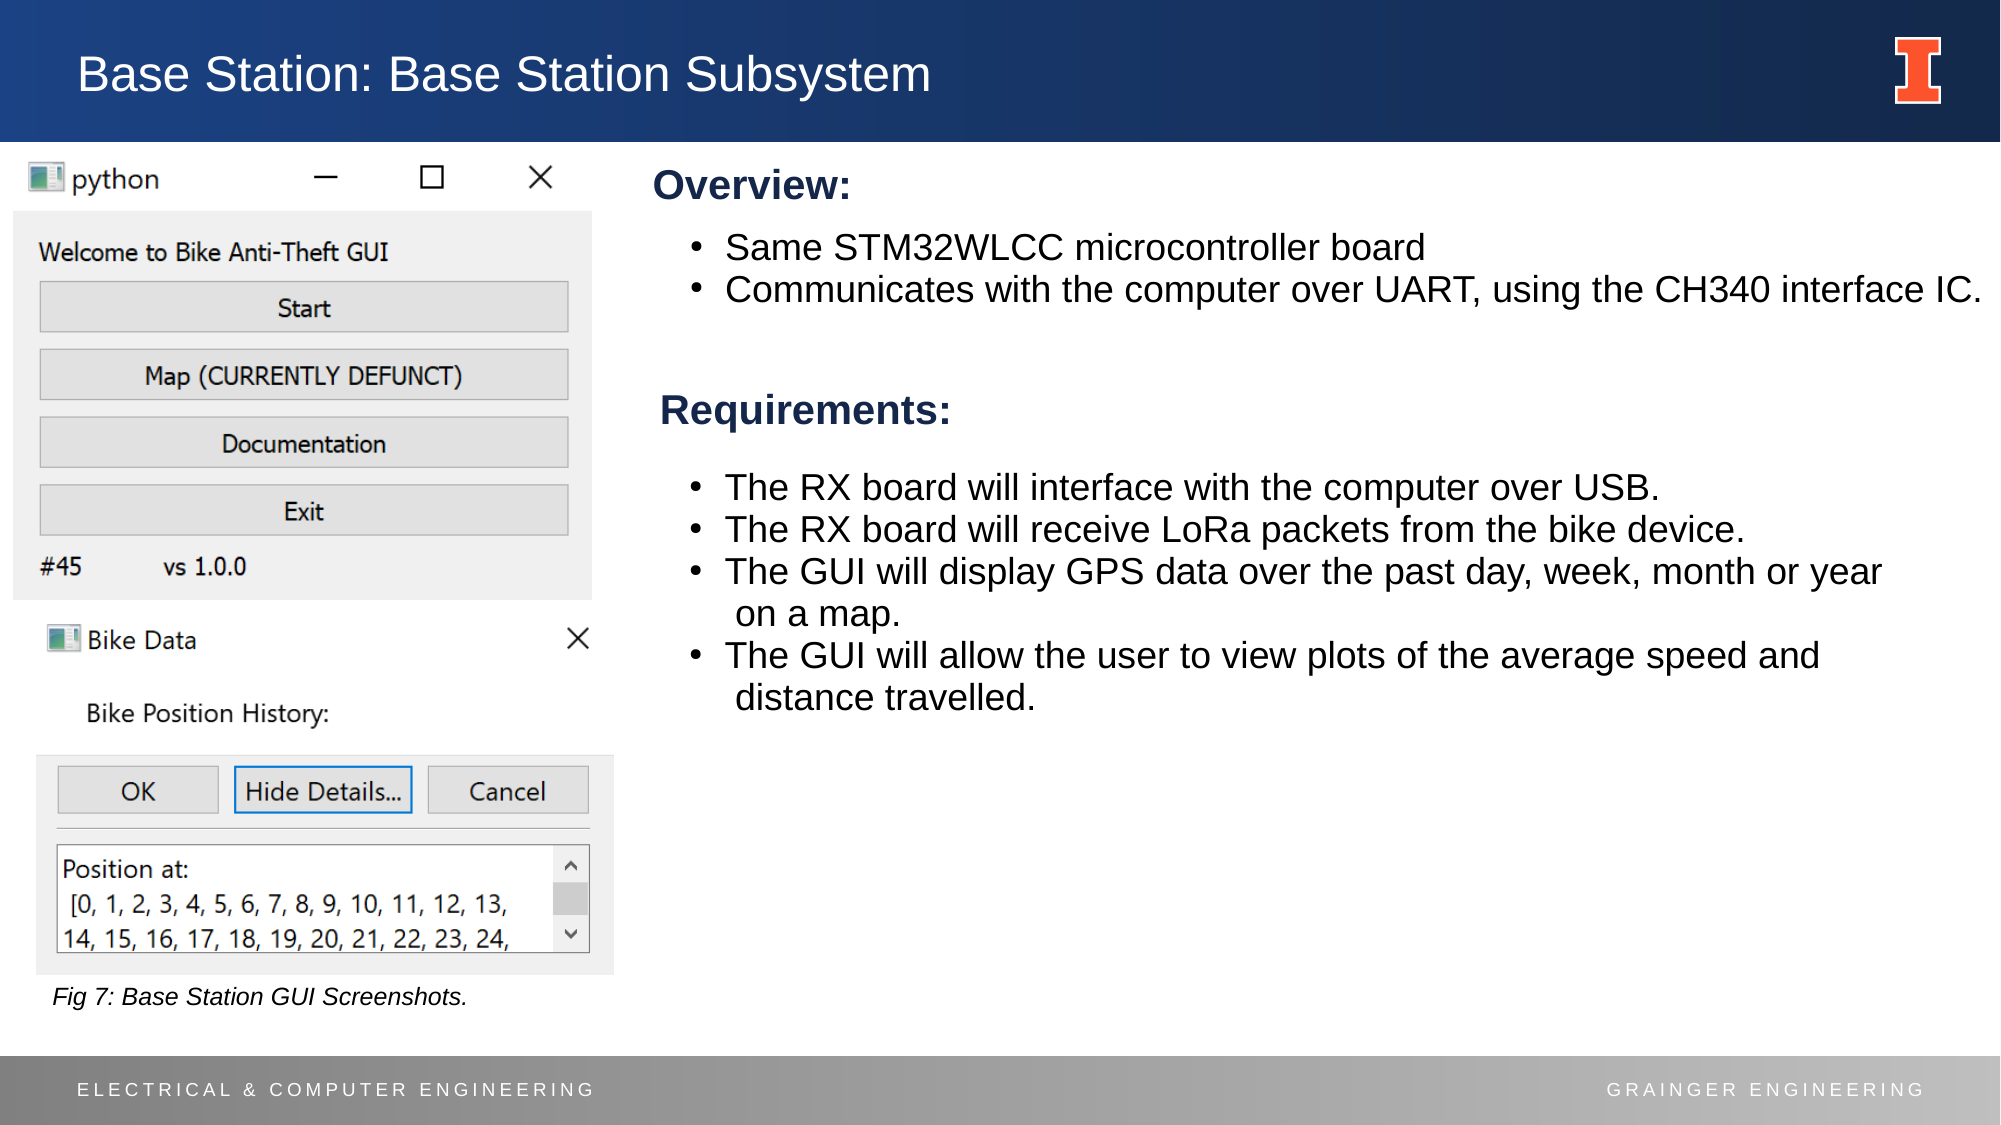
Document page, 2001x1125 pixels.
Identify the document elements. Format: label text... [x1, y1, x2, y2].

picture [36, 611, 614, 976]
picture [13, 149, 592, 601]
text_box Same STM32WLCC microcontroller board Communicates with the computer over UART, using the CH340 interface IC. [675, 218, 1989, 360]
text_box Overview: [637, 149, 1531, 232]
text_box Requirements: [644, 375, 1538, 457]
picture [1895, 37, 1941, 104]
text_box Fig 7: Base Station GUI Screenshots. [37, 975, 485, 1018]
text_box ELECTRICAL & COMPUTER ENGINEERING [61, 1070, 1373, 1108]
text_box GRAINGER ENGINEERING [1531, 1070, 1938, 1108]
text_box [0, 1056, 2000, 1125]
text_box The RX board will interface with the computer over USB. The RX board will receive LoRa packets from the bike device. The GUI will display GPS data over the past day, week, month or year on a map. The GUI will allow the user to view plots of the average speed and distance travelled. [674, 459, 1899, 751]
text_box Base Station: Base Station Subsystem [61, 33, 1852, 109]
text_box [0, 0, 2000, 142]
